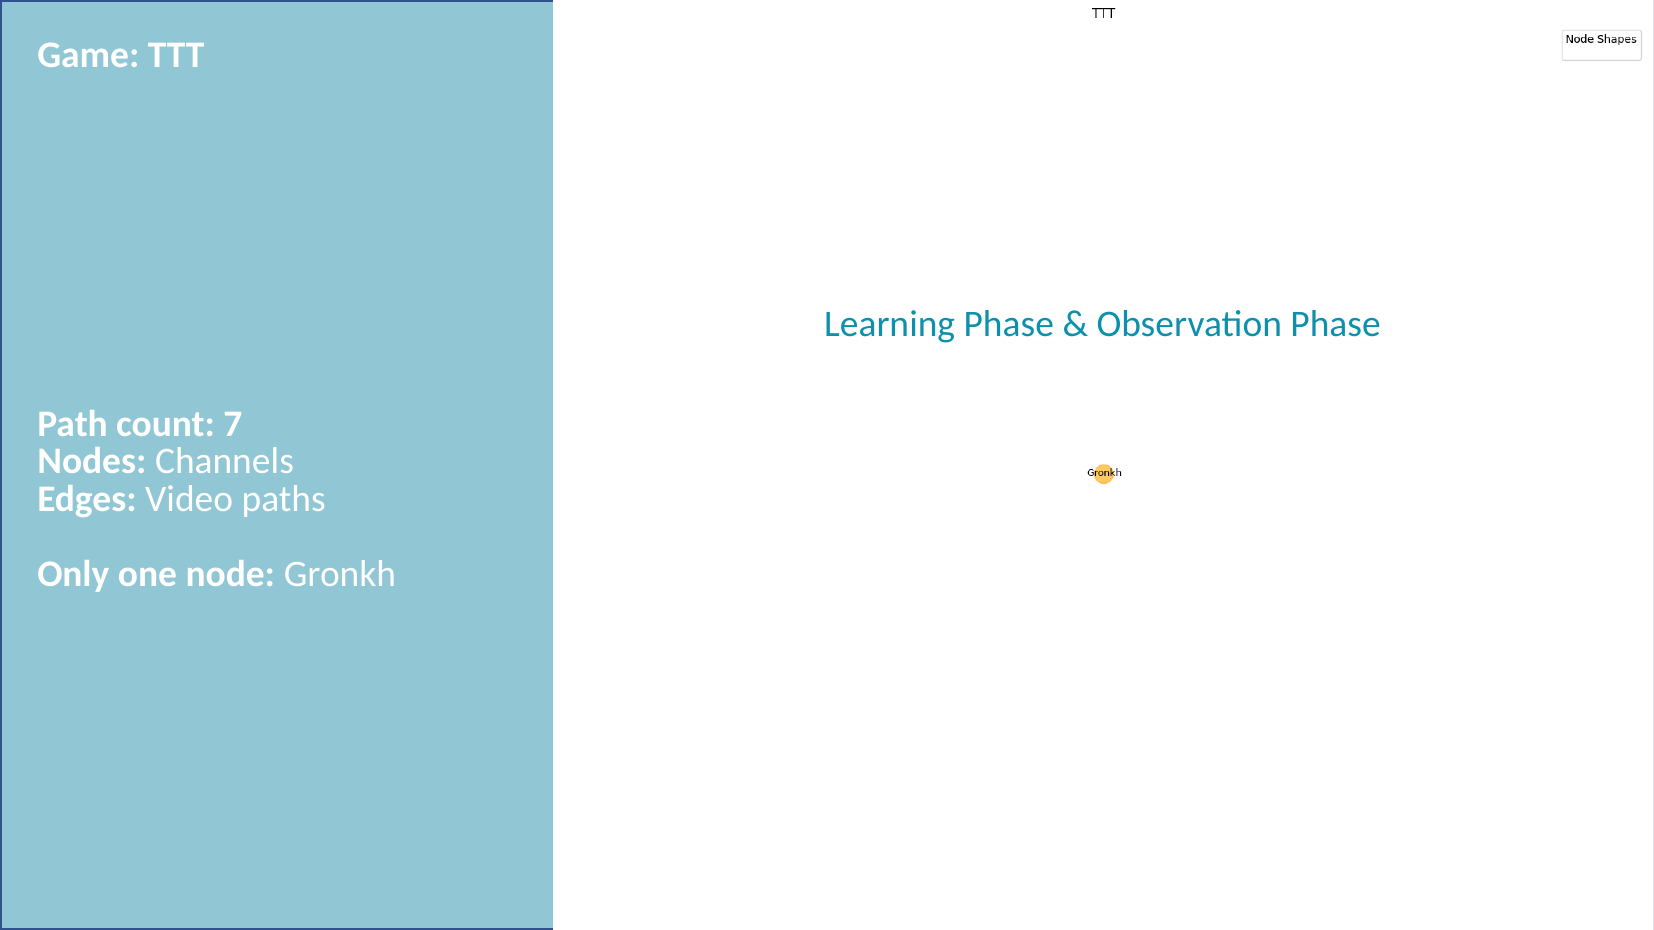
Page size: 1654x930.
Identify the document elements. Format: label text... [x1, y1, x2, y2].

text_box Learning Phase & Observation Phase [809, 300, 1450, 406]
text_box Path count: 7 Nodes: Channels Edges: Video paths Only one node: Gronkh [22, 400, 565, 647]
picture [553, 0, 1654, 930]
text_box Game: TTT [22, 31, 536, 93]
